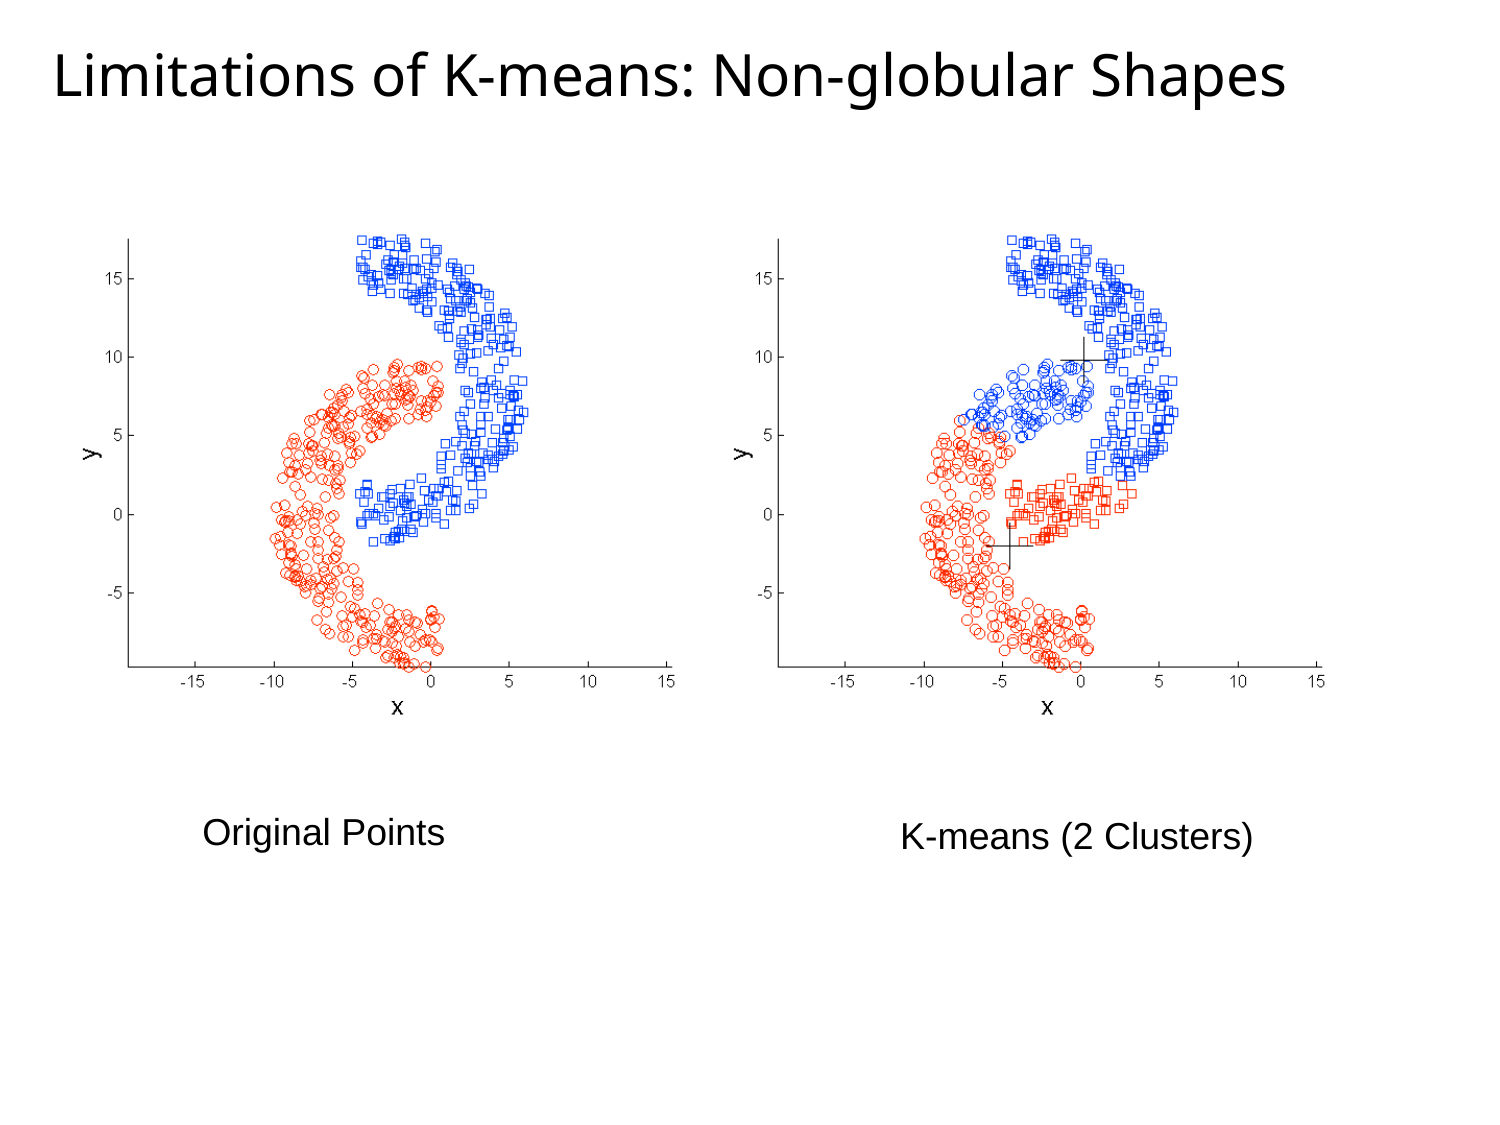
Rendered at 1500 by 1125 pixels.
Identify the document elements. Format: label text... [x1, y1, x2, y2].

text_box K-means (2 Clusters) [885, 804, 1269, 865]
text_box Limitations of K-means: Non-globular Shapes [37, 24, 1450, 116]
text_box Original Points [187, 799, 525, 861]
picture [37, 199, 1388, 726]
